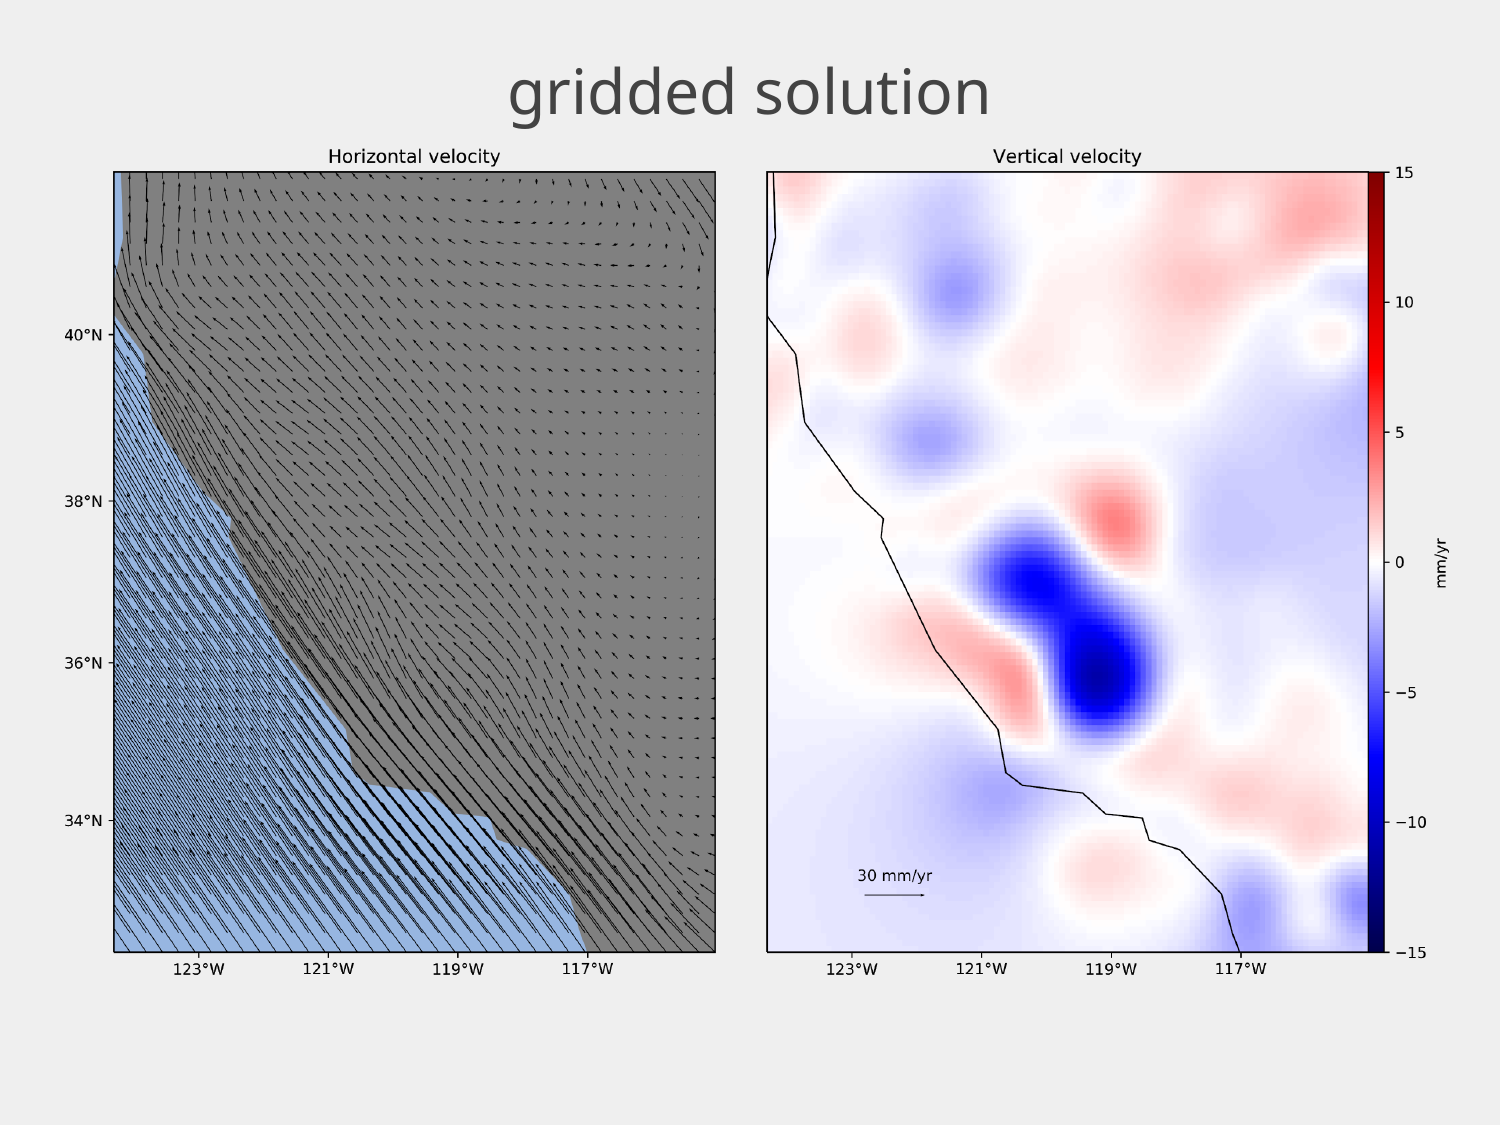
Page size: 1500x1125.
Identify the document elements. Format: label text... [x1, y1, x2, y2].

picture [24, 147, 1475, 978]
text_box gridded solution [149, 37, 1350, 148]
